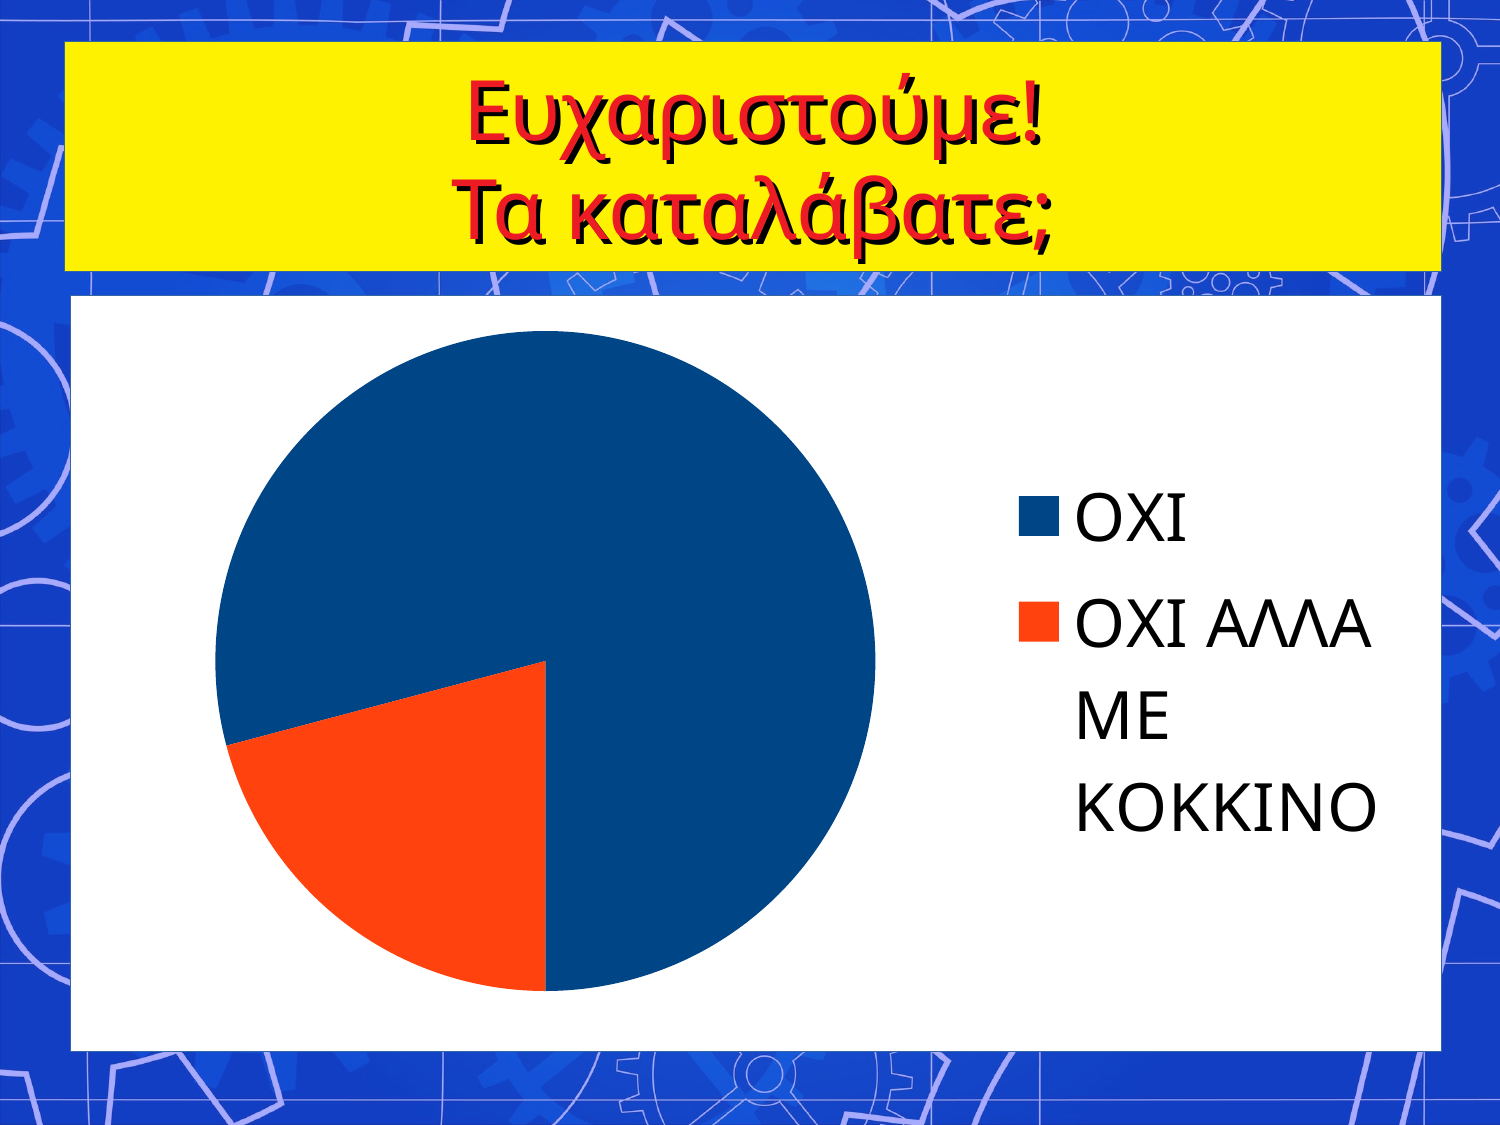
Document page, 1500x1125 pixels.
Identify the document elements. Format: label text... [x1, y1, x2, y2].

text_box [70, 295, 1442, 1052]
chart [93, 317, 1416, 1005]
text_box Ευχαριστούμε! Τα καταλάβατε; [64, 41, 1442, 272]
